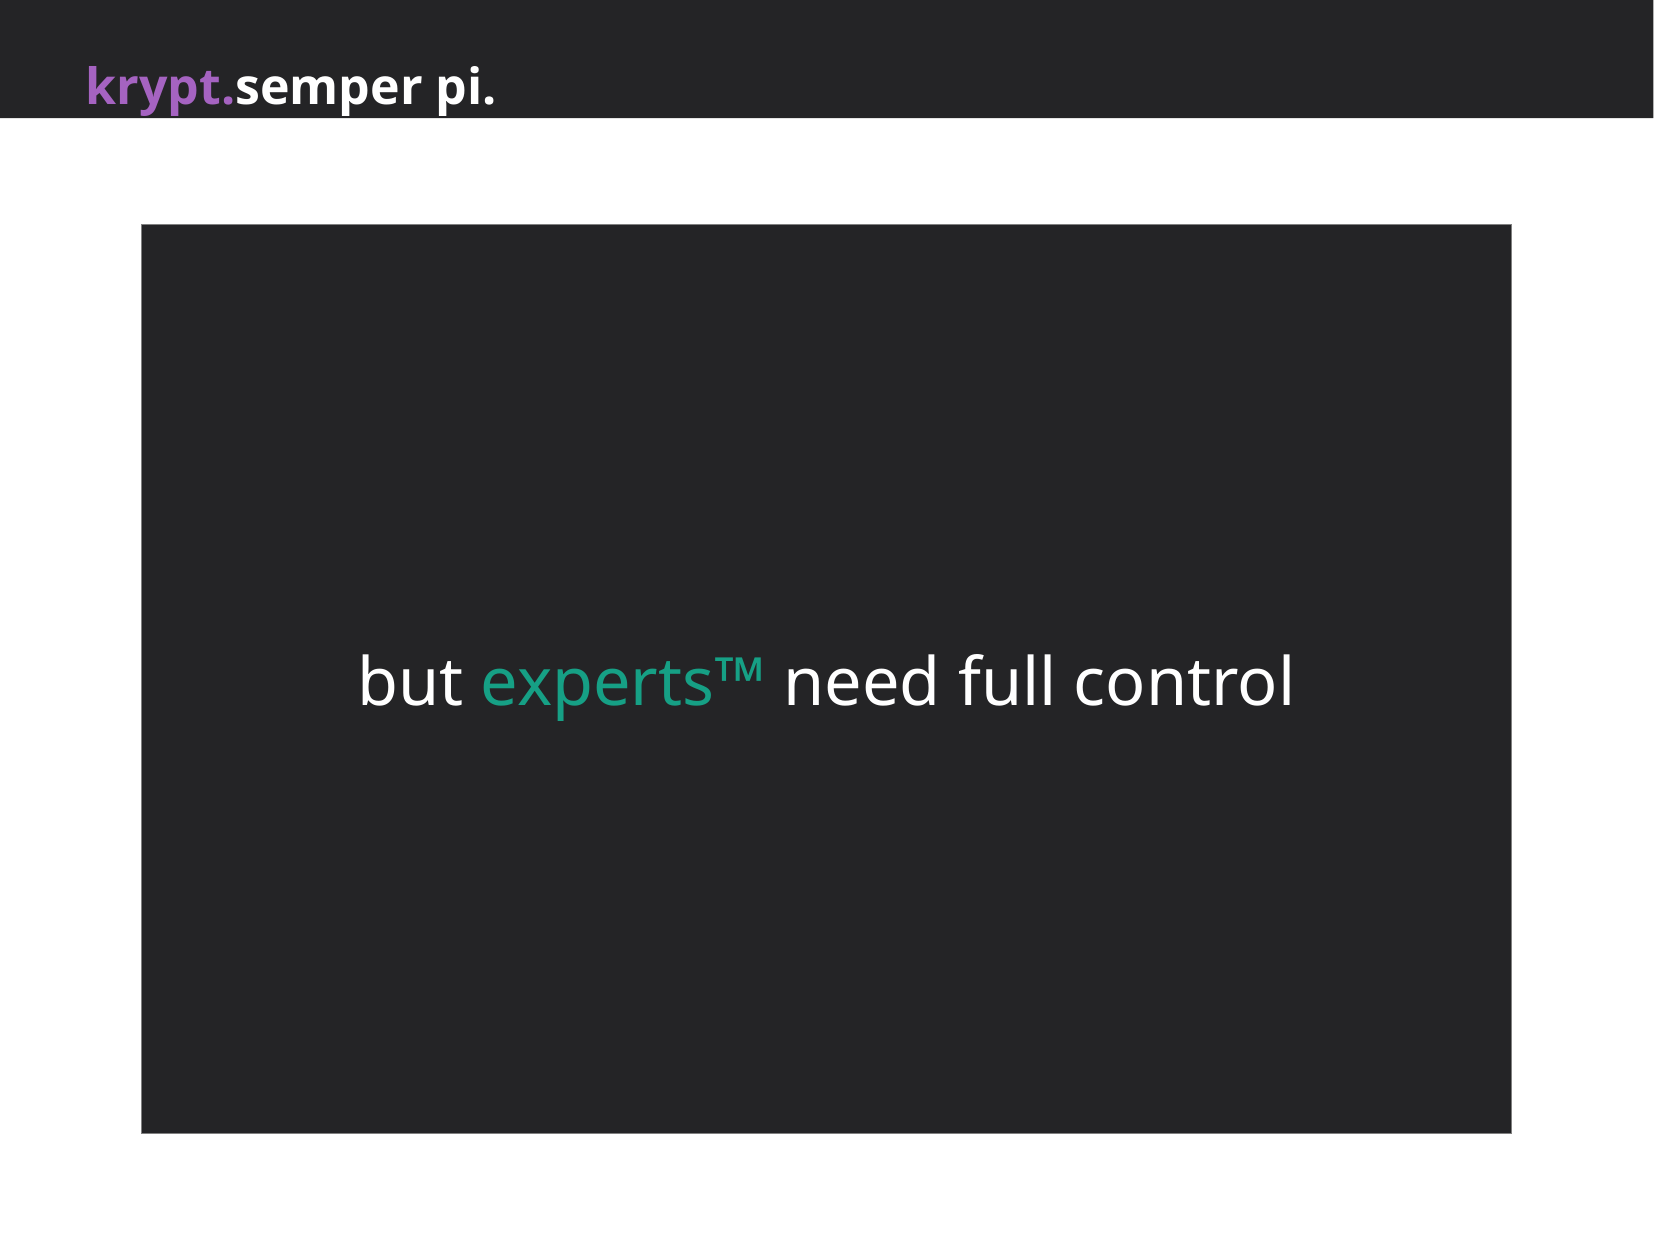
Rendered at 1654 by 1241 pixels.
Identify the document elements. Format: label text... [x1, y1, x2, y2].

text_box krypt.semper pi. [70, 43, 544, 119]
text_box but experts™ need full control [141, 224, 1512, 1134]
text_box [0, 0, 1654, 119]
